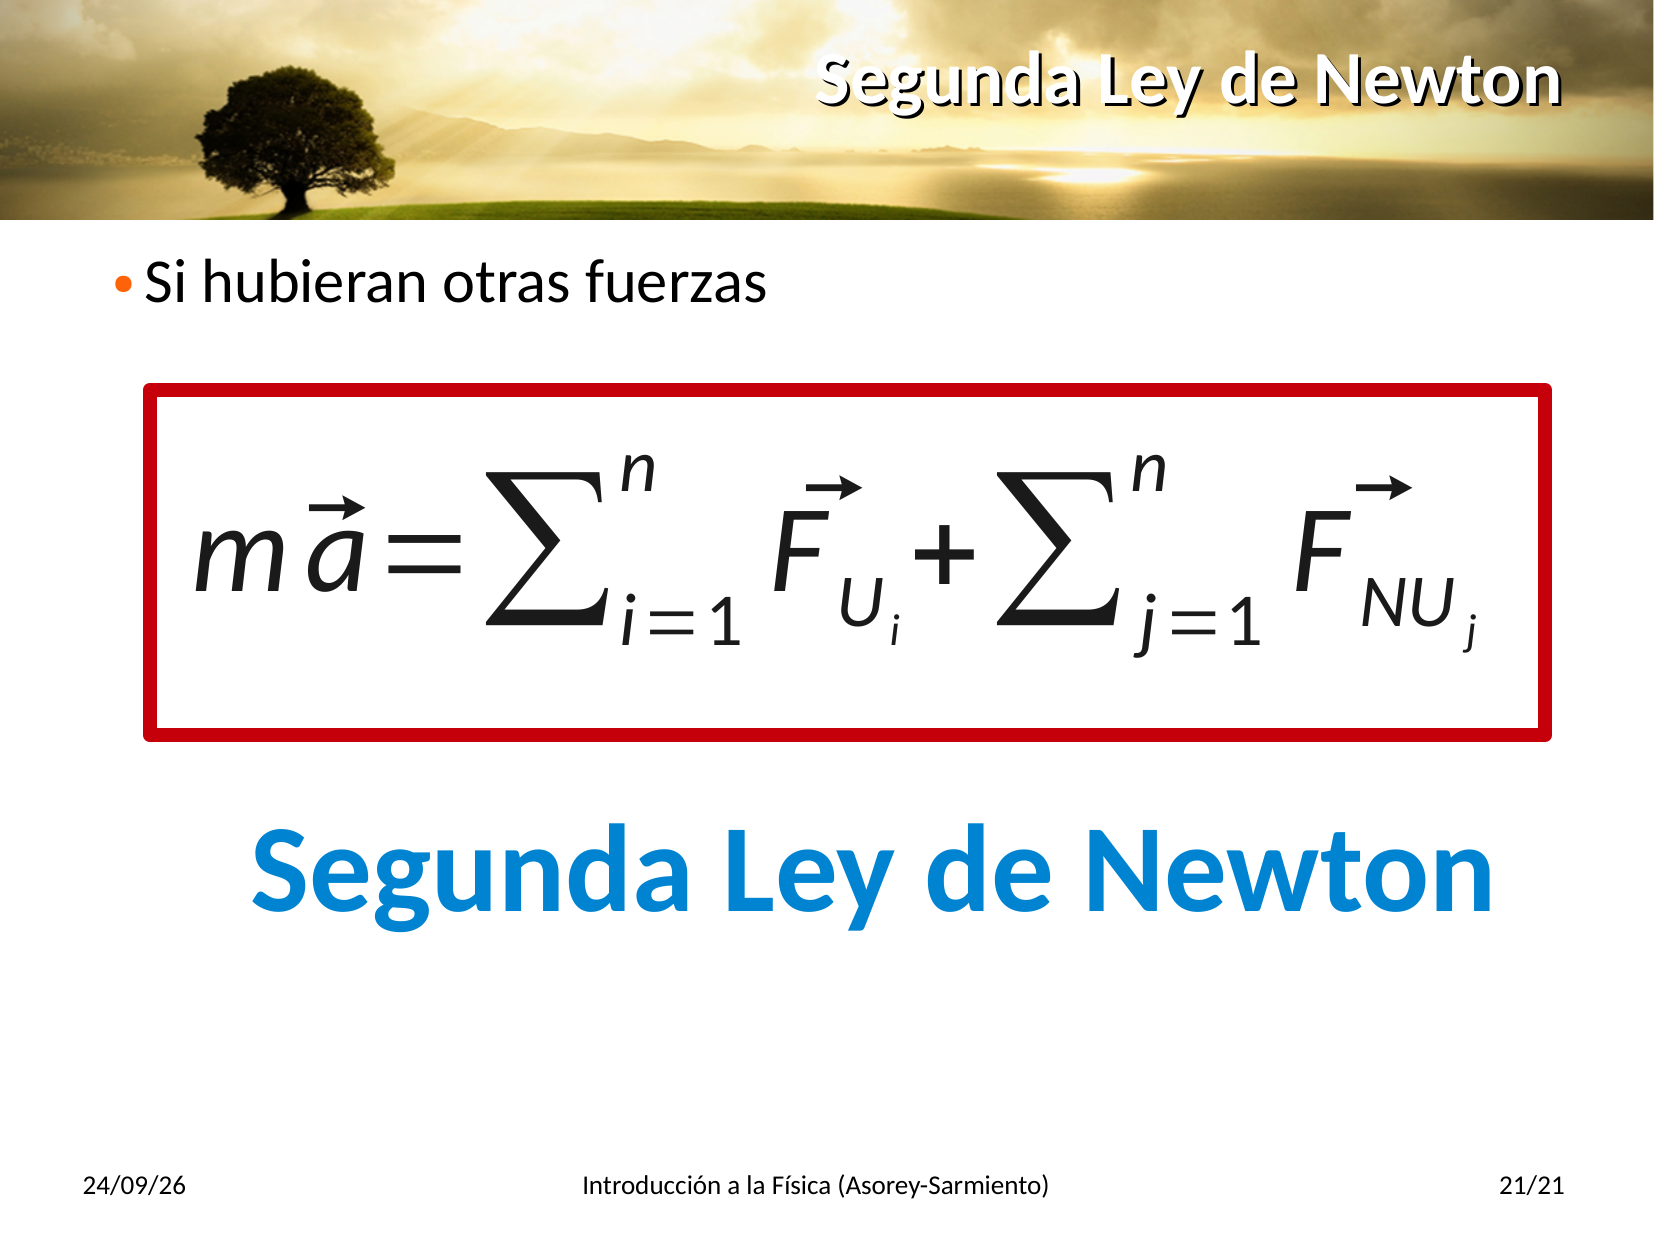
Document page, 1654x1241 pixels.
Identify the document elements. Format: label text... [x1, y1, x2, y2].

text_box Segunda Ley de Newton [235, 810, 1516, 978]
chart [183, 420, 1486, 665]
title Segunda Ley de Newton [75, 19, 1564, 151]
picture [0, 0, 1654, 220]
list Si hubieran otras fuerzas [82, 255, 1571, 1174]
